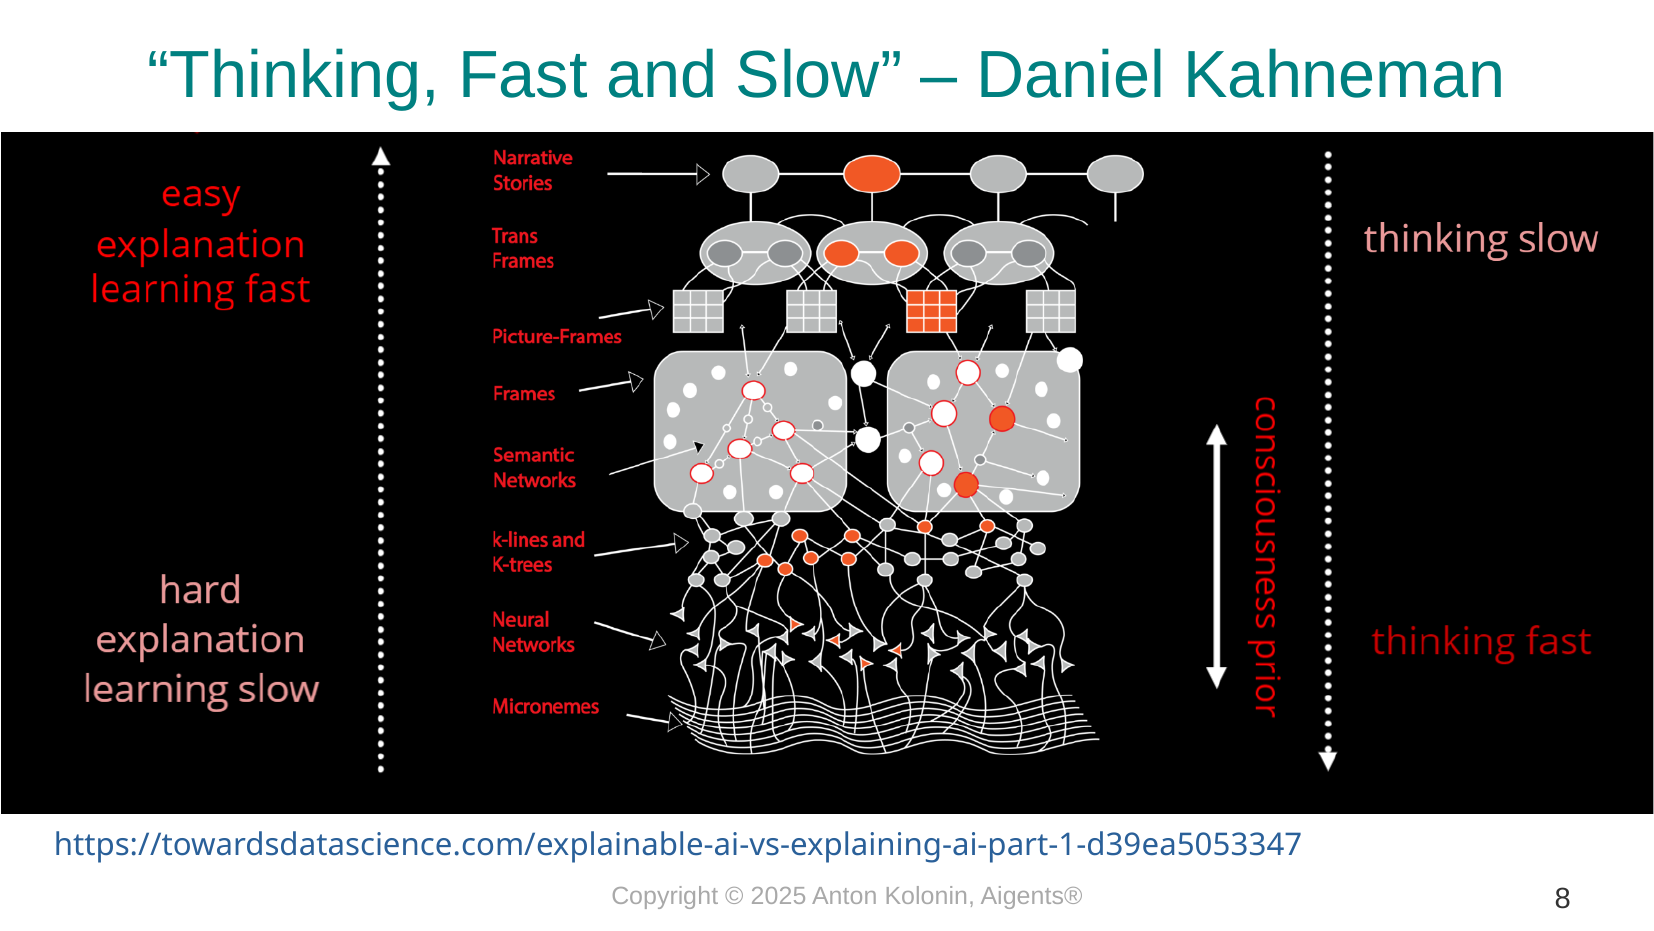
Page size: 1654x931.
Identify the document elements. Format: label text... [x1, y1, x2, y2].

picture [1, 132, 1654, 814]
text_box https://towardsdatascience.com/explainable-ai-vs-explaining-ai-part-1-d39ea5053347 [39, 814, 1612, 866]
text_box “Thinking, Fast and Slow” – Daniel Kahneman [0, 2, 1654, 146]
